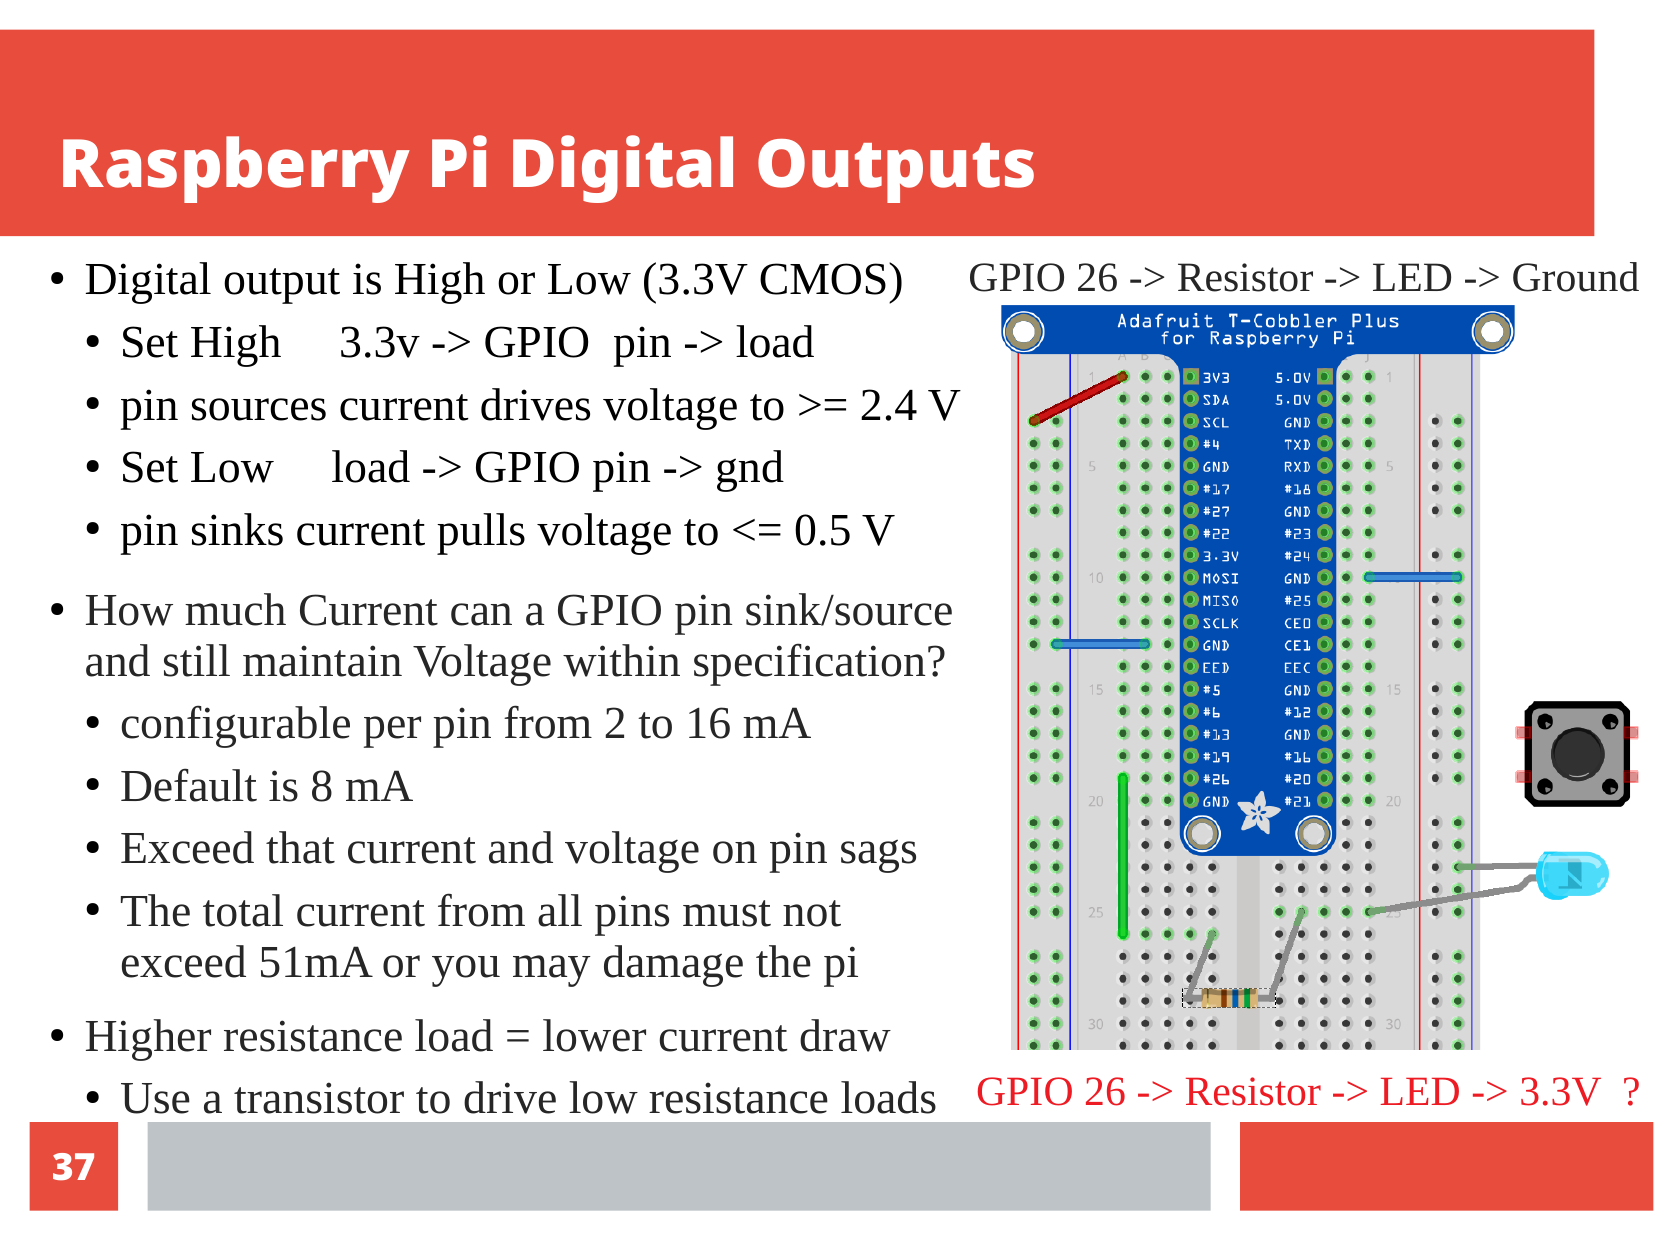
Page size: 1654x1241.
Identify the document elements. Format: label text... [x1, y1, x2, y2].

picture [1001, 355, 1639, 1050]
text_box Digital output is High or Low (3.3V CMOS) Set High 3.3v -> GPIO pin -> load pin sources current drives voltage to >= 2.4 V Set Low load -> GPIO pin -> gnd pin sinks current pulls voltage to <= 0.5 V How much Current can a GPIO pin sink/source and still maintain Voltage within specification? configurable per pin from 2 to 16 mA Default is 8 mA Exceed that current and voltage on pin sags The total current from all pins must not exceed 51mA or you may damage the pi Higher resistance load = lower current draw Use a transistor to drive low resistance loads [34, 246, 984, 1199]
text_box GPIO 26 -> Resistor -> LED -> 3.3V ? [925, 1060, 1654, 1177]
title Raspberry Pi Digital Outputs [59, 59, 1595, 207]
text_box GPIO 26 -> Resistor -> LED -> Ground [918, 246, 1654, 355]
